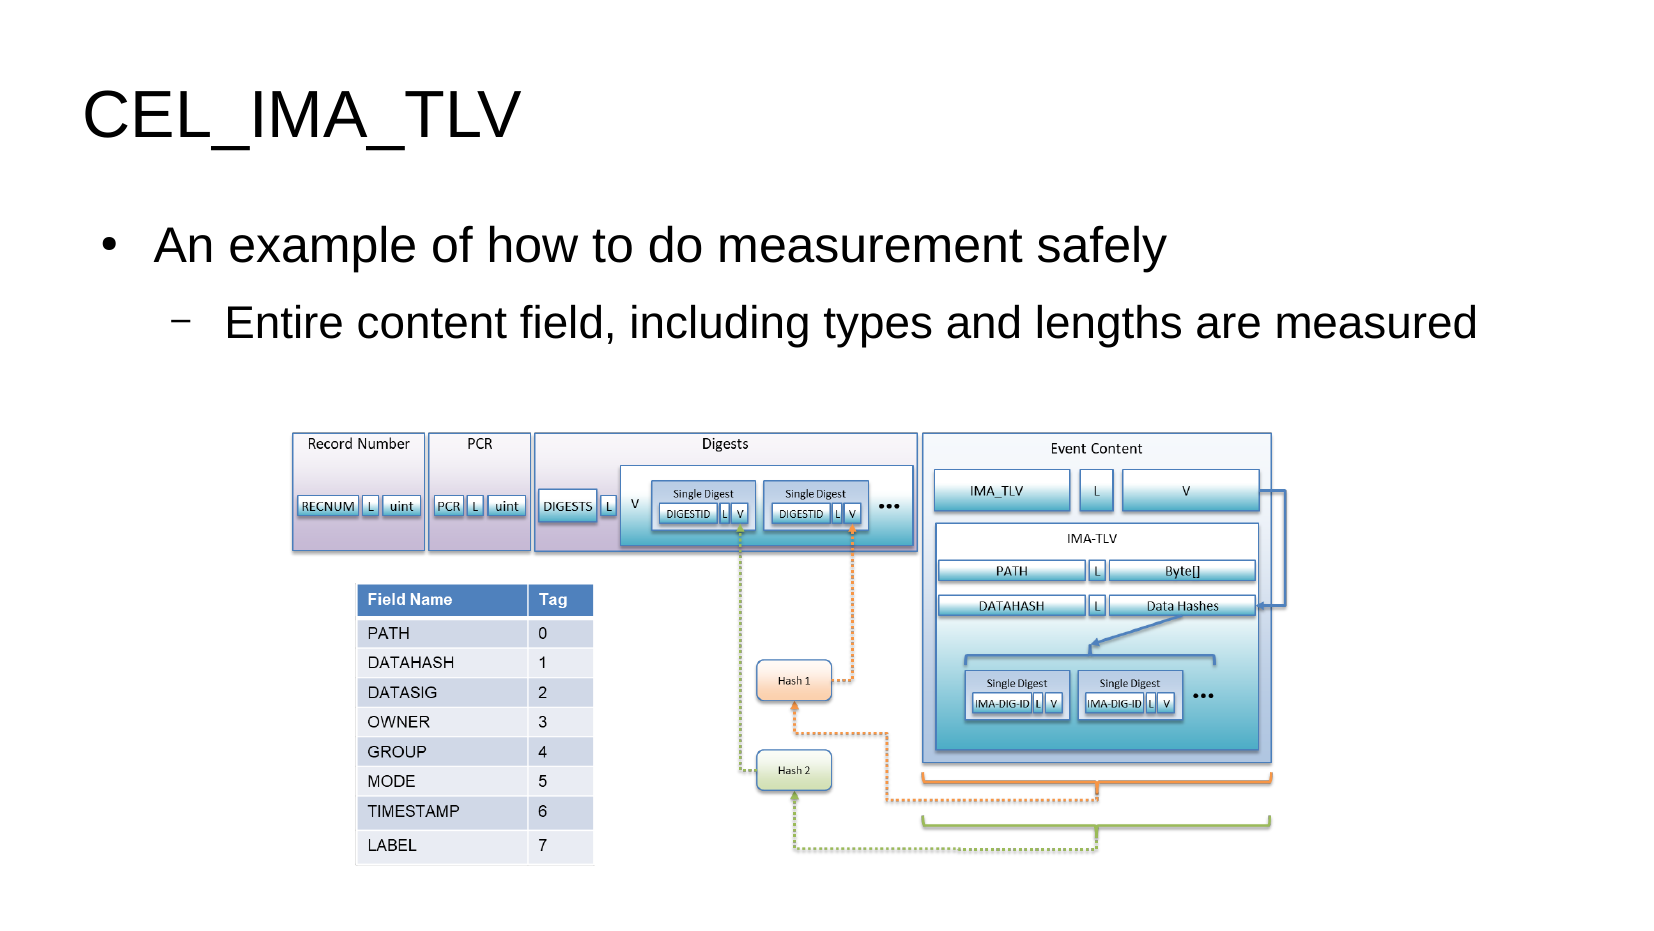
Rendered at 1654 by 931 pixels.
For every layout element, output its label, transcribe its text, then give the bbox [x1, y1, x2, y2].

picture [287, 426, 1291, 866]
title CEL_IMA_TLV [82, 37, 1571, 193]
list An example of how to do measurement safely Entire content field, including types and lengths are measured [82, 217, 1571, 758]
